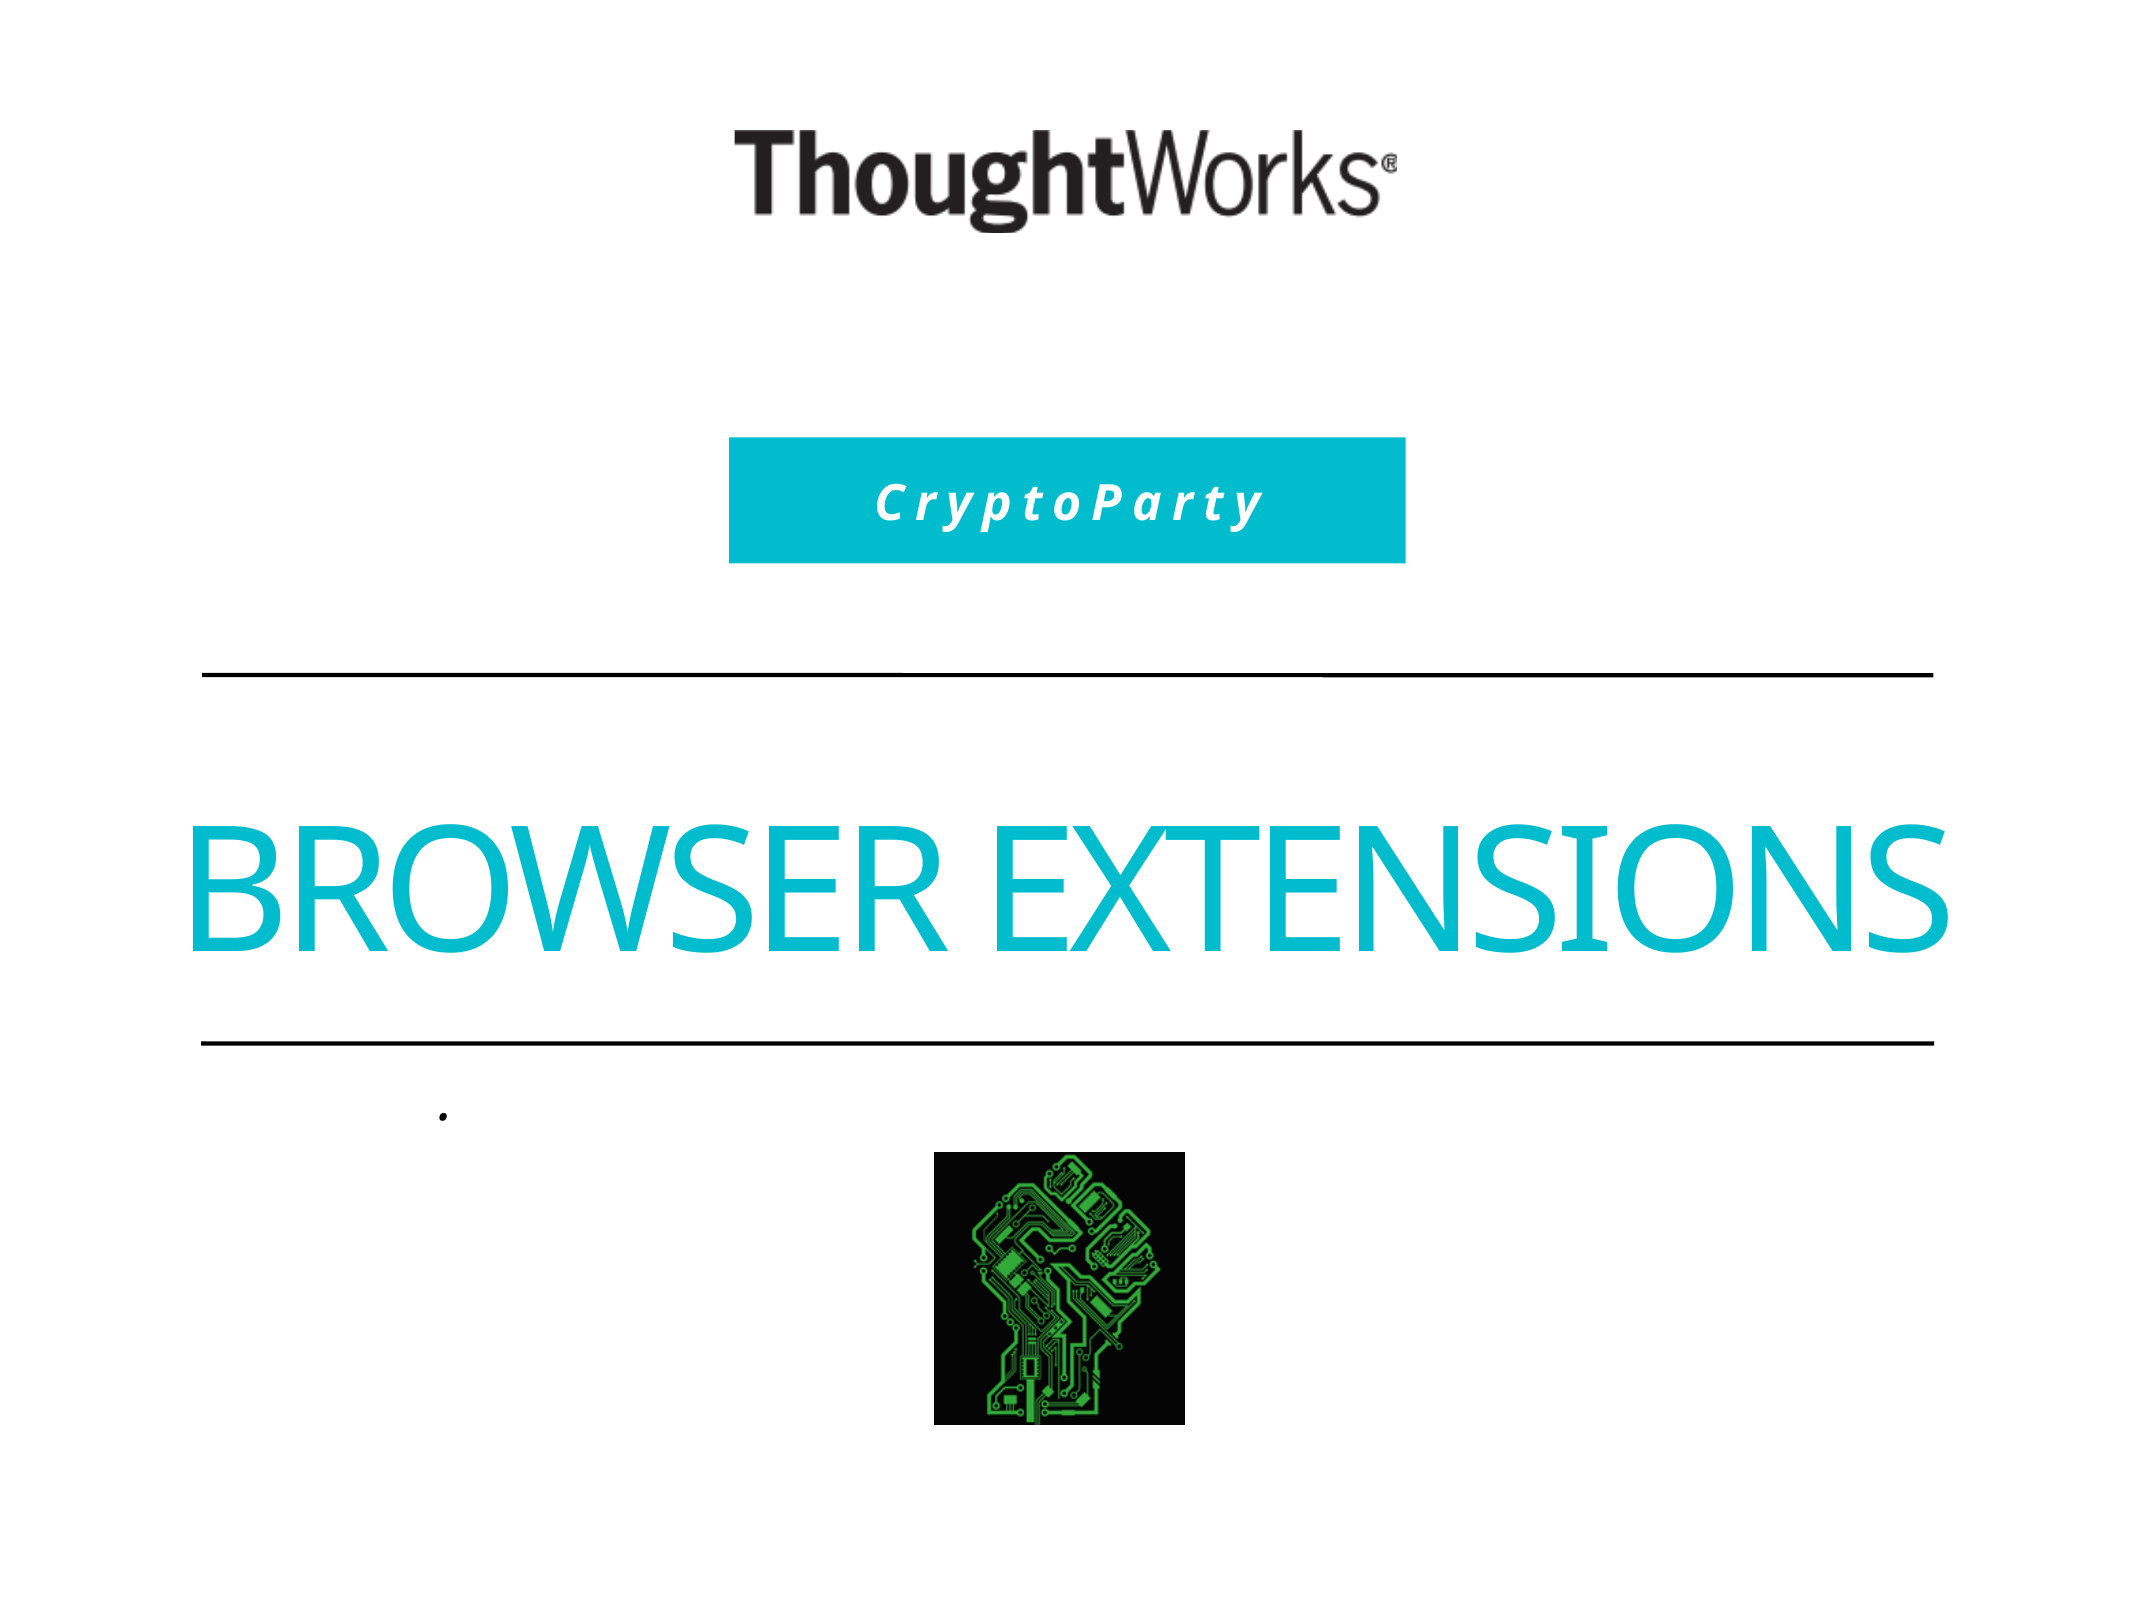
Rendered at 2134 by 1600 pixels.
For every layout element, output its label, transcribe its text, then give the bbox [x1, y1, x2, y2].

text_box CryptoParty [729, 437, 1406, 564]
picture [934, 1152, 1185, 1425]
text_box . [423, 1062, 468, 1157]
text_box Browser extensions [62, 725, 2071, 1038]
